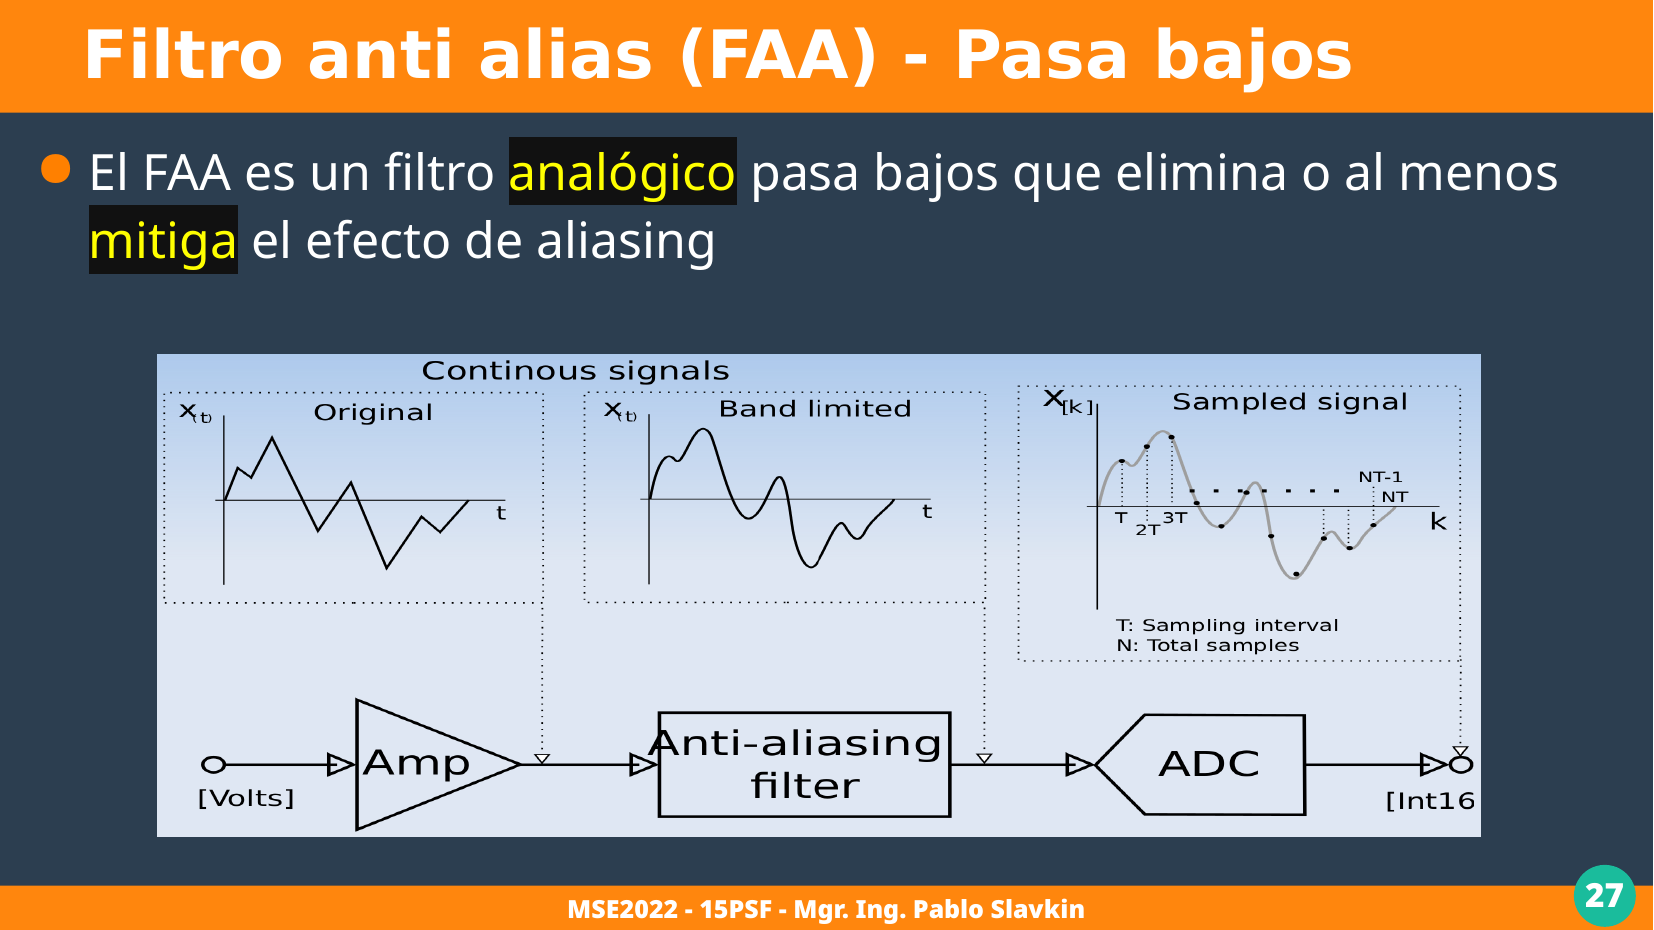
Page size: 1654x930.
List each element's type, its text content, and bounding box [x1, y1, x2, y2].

title Filtro anti alias (FAA) - Pasa bajos [0, 16, 1653, 113]
picture [157, 354, 1481, 837]
list El FAA es un filtro analógico pasa bajos que elimina o al menos mitiga el efecto de aliasing [18, 137, 1648, 301]
